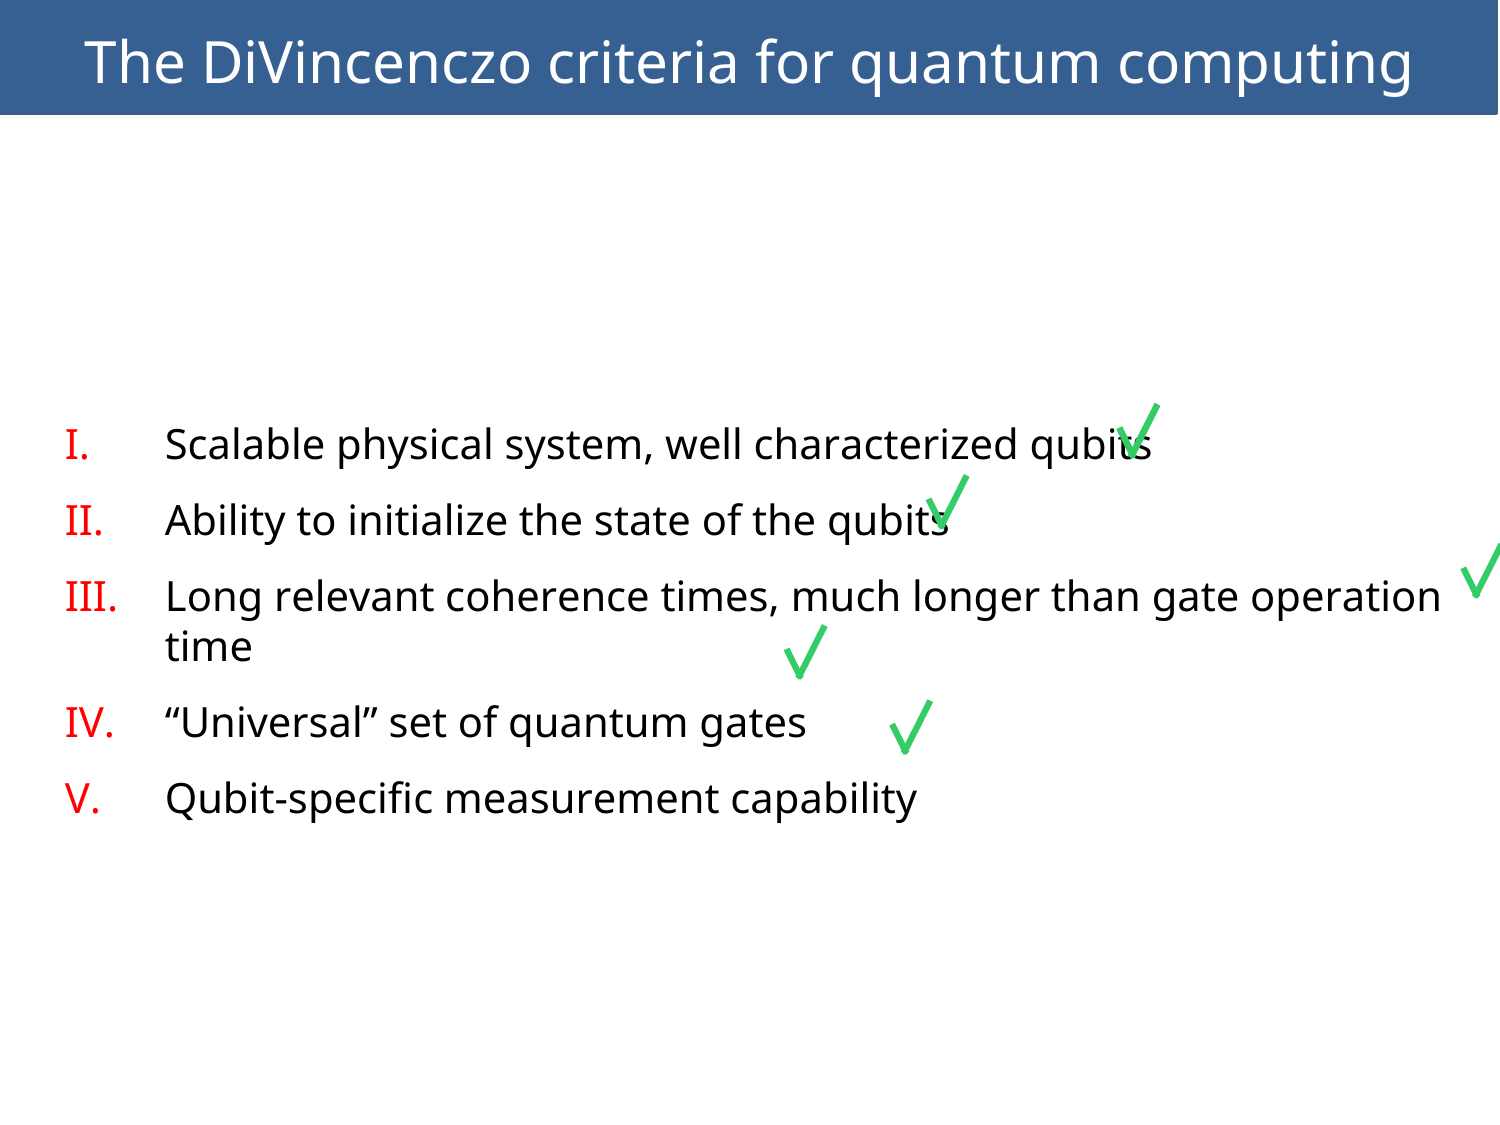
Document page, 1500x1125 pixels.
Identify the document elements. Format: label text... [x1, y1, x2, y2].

text_box Scalable physical system, well characterized qubits Ability to initialize the state of the qubits Long relevant coherence times, much longer than gate operation time “Universal” set of quantum gates Qubit-specific measurement capability [49, 409, 1500, 830]
text_box The DiVincenczo criteria for quantum computing [45, 17, 1454, 103]
